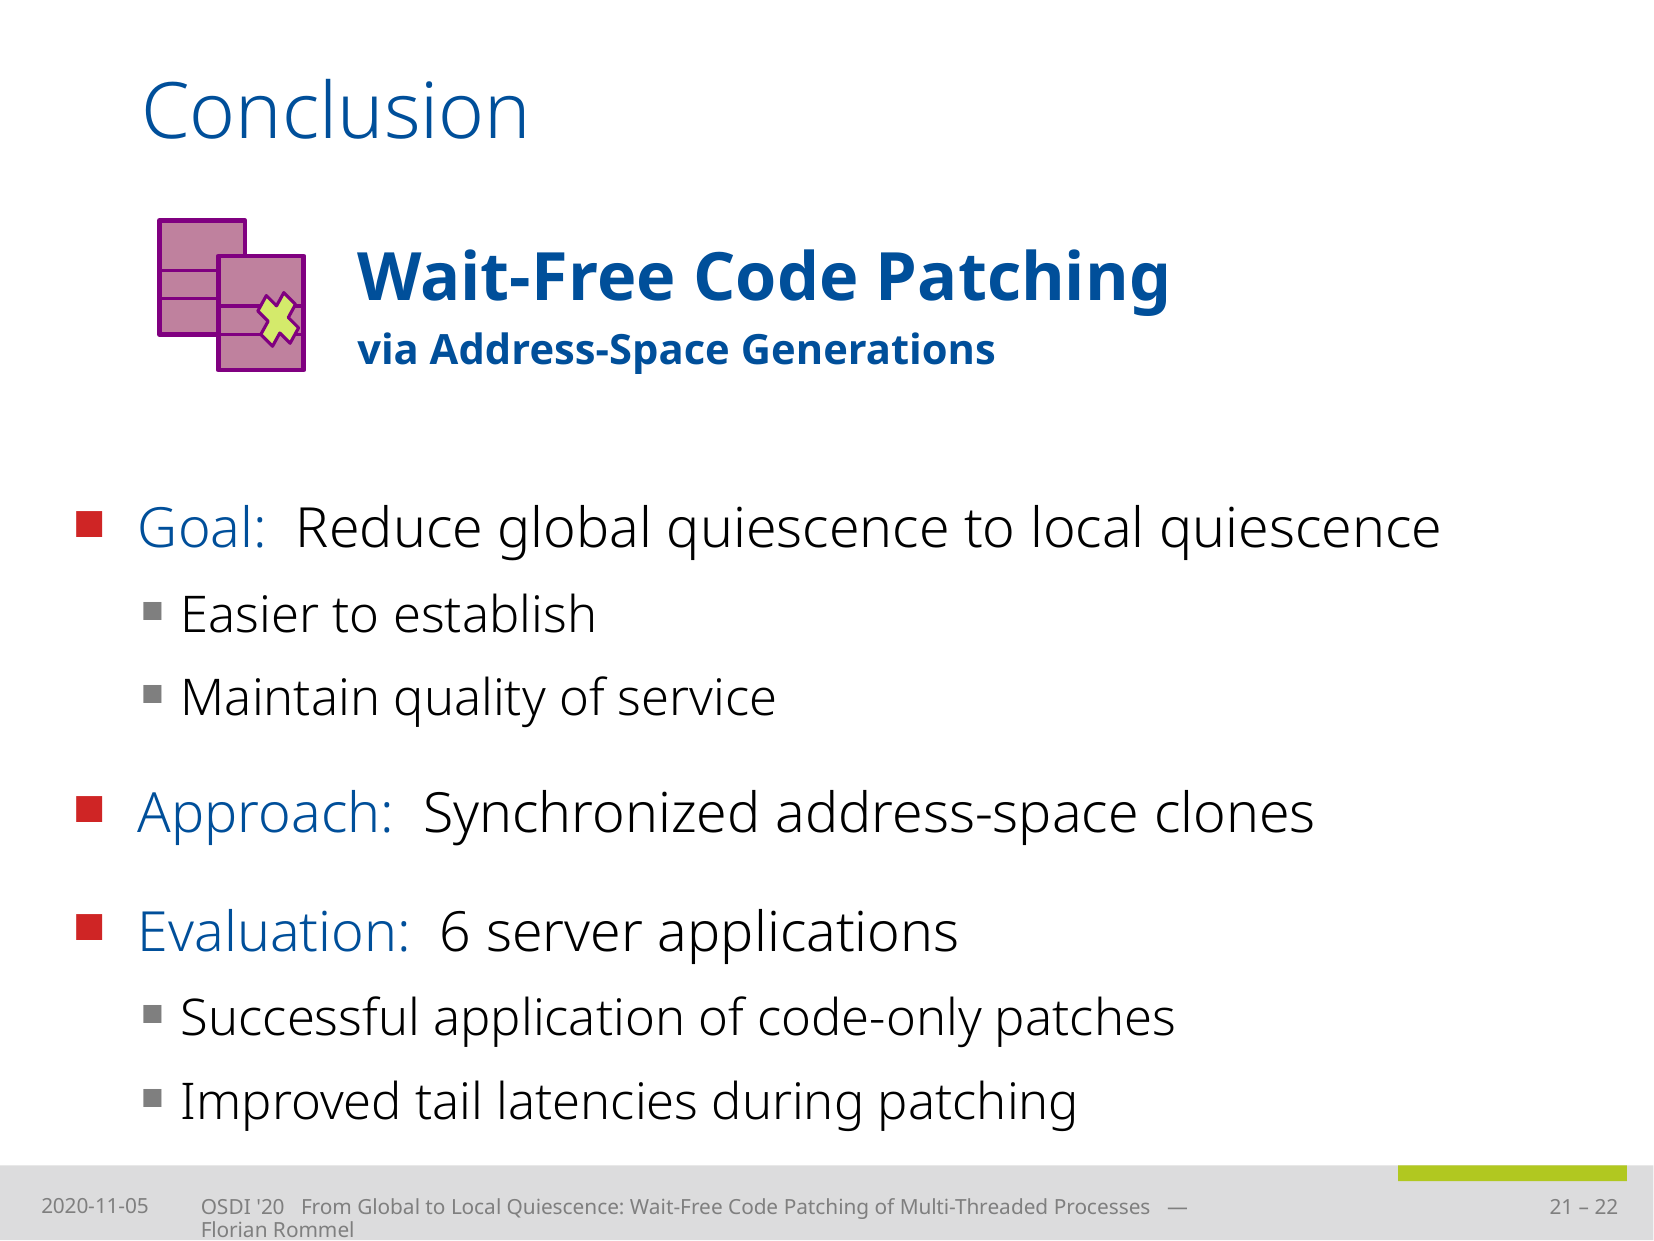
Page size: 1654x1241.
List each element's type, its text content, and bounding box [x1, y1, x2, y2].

text_box [159, 220, 304, 370]
list Goal: Reduce global quiescence to local quiescence Easier to establish Maintain quality of service Approach: Synchronized address-space clones Evaluation: 6 server applications Successful application of code-only patches Improved tail latencies during patching [57, 488, 1607, 1134]
title Conclusion [141, 55, 1223, 134]
text_box Wait-Free Code Patching via Address-Space Generations [342, 221, 1465, 464]
